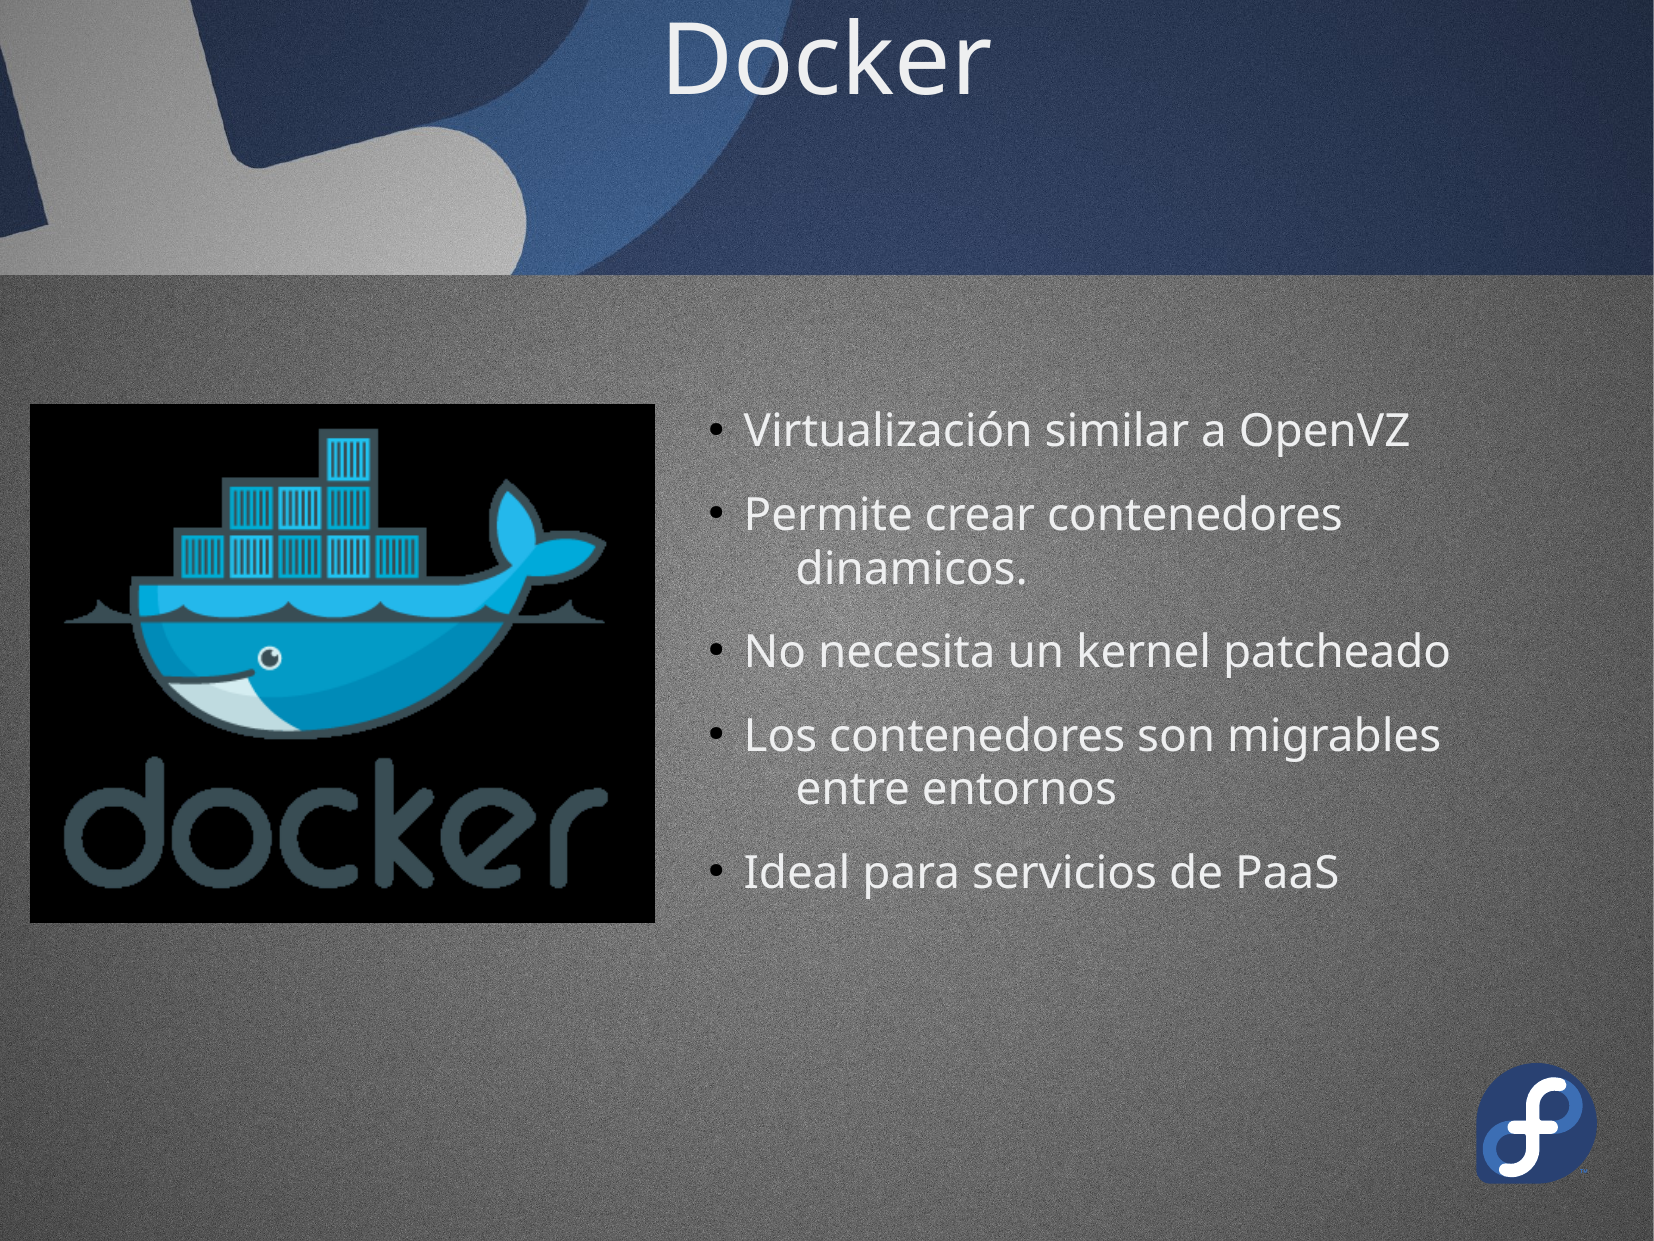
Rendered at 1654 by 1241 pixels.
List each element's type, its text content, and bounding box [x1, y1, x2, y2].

picture [0, 0, 1654, 1241]
text_box Virtualización similar a OpenVZ Permite crear contenedores dinamicos. No necesita un kernel patcheado Los contenedores son migrables entre entornos Ideal para servicios de PaaS [689, 402, 1516, 1021]
text_box Docker [88, 0, 1565, 237]
